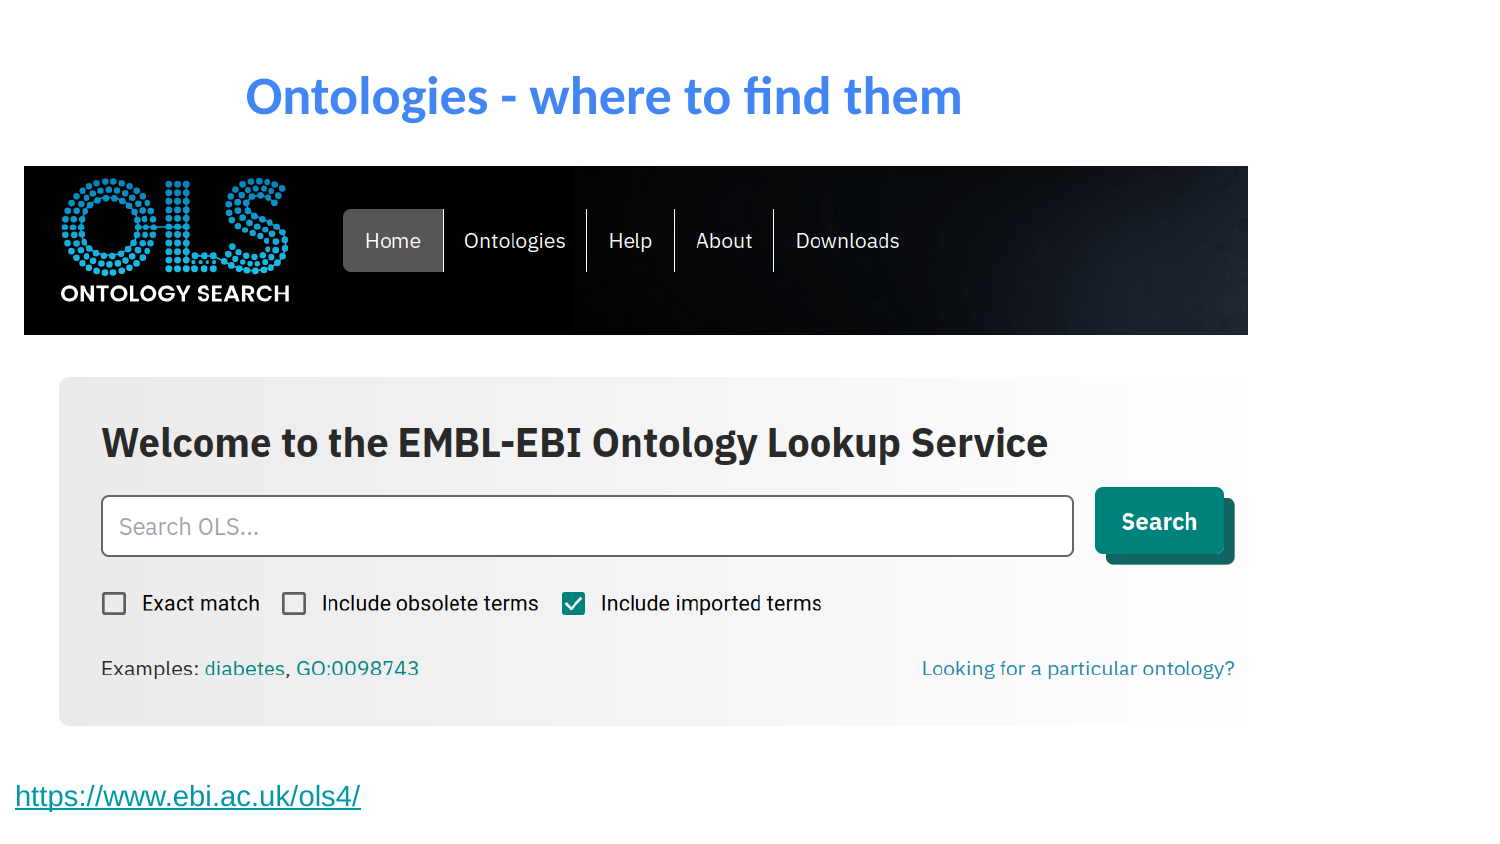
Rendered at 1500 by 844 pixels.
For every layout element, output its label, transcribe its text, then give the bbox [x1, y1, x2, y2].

text_box Ontologies - where to find them [230, 45, 1038, 141]
text_box https://www.ebi.ac.uk/ols4/ [0, 762, 493, 828]
picture [24, 166, 1248, 738]
